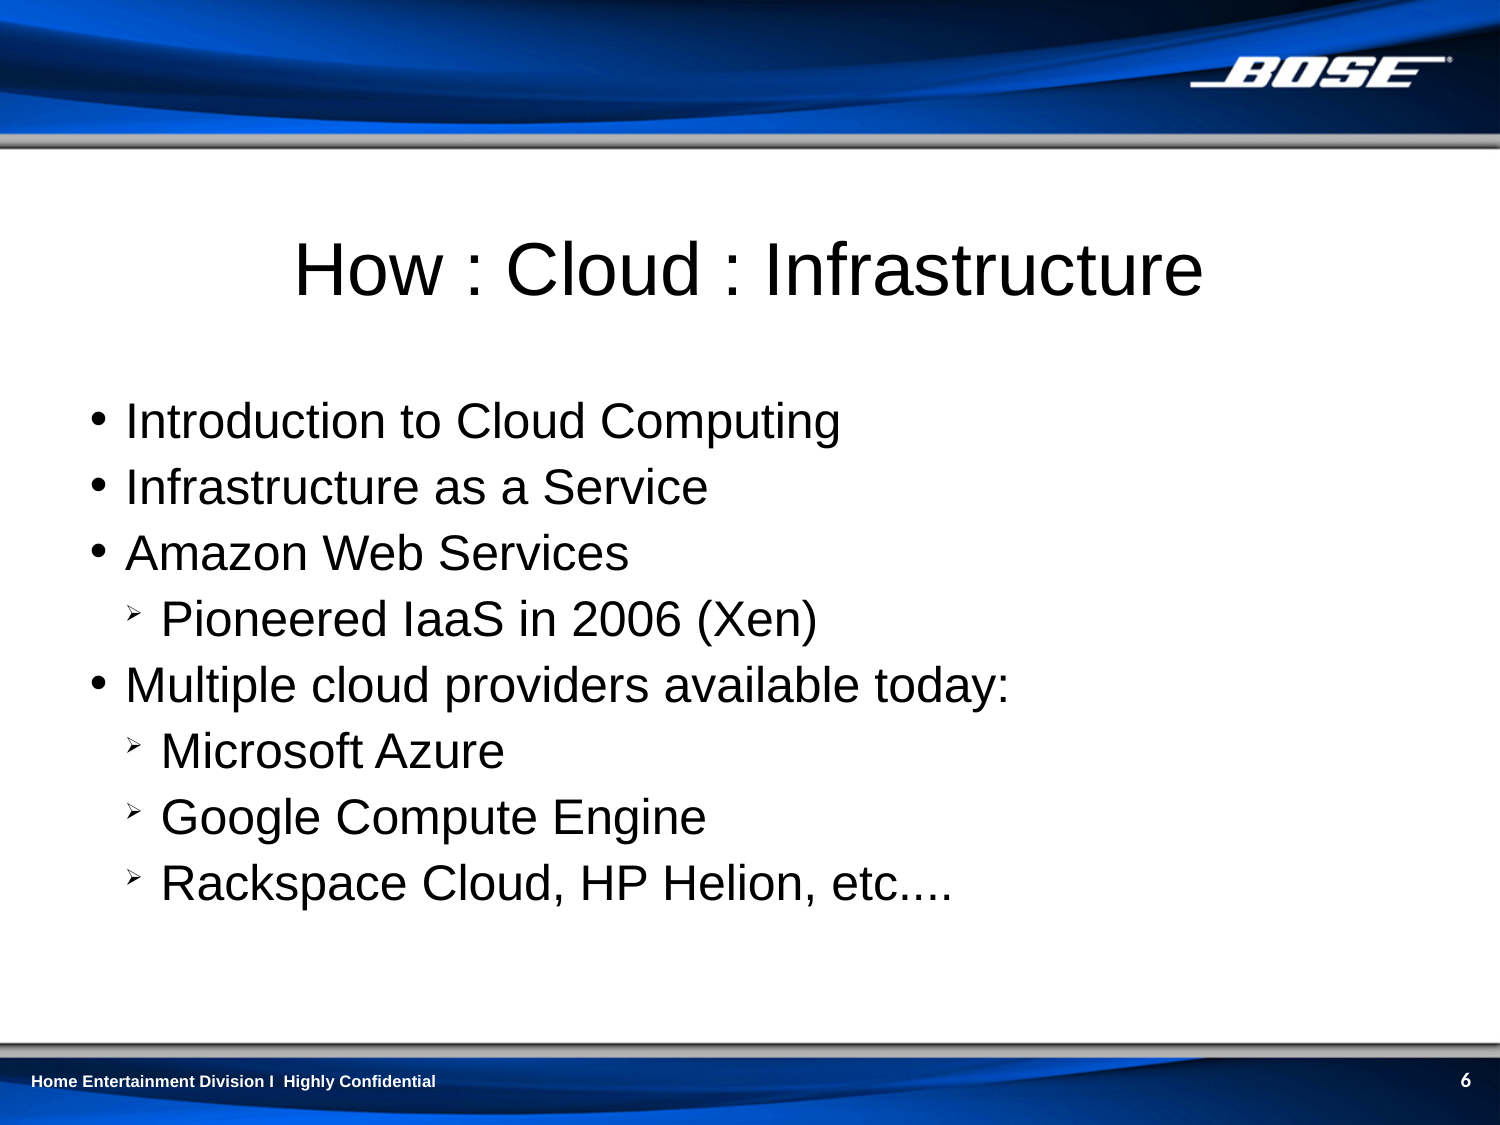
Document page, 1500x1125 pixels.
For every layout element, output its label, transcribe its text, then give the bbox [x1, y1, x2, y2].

picture [0, 0, 1500, 1125]
text_box Introduction to Cloud Computing Infrastructure as a Service Amazon Web Services Pioneered IaaS in 2006 (Xen) Multiple cloud providers available today: Microsoft Azure Google Compute Engine Rackspace Cloud, HP Helion, etc.... [74, 375, 1425, 1003]
text_box How : Cloud : Infrastructure [74, 185, 1425, 345]
